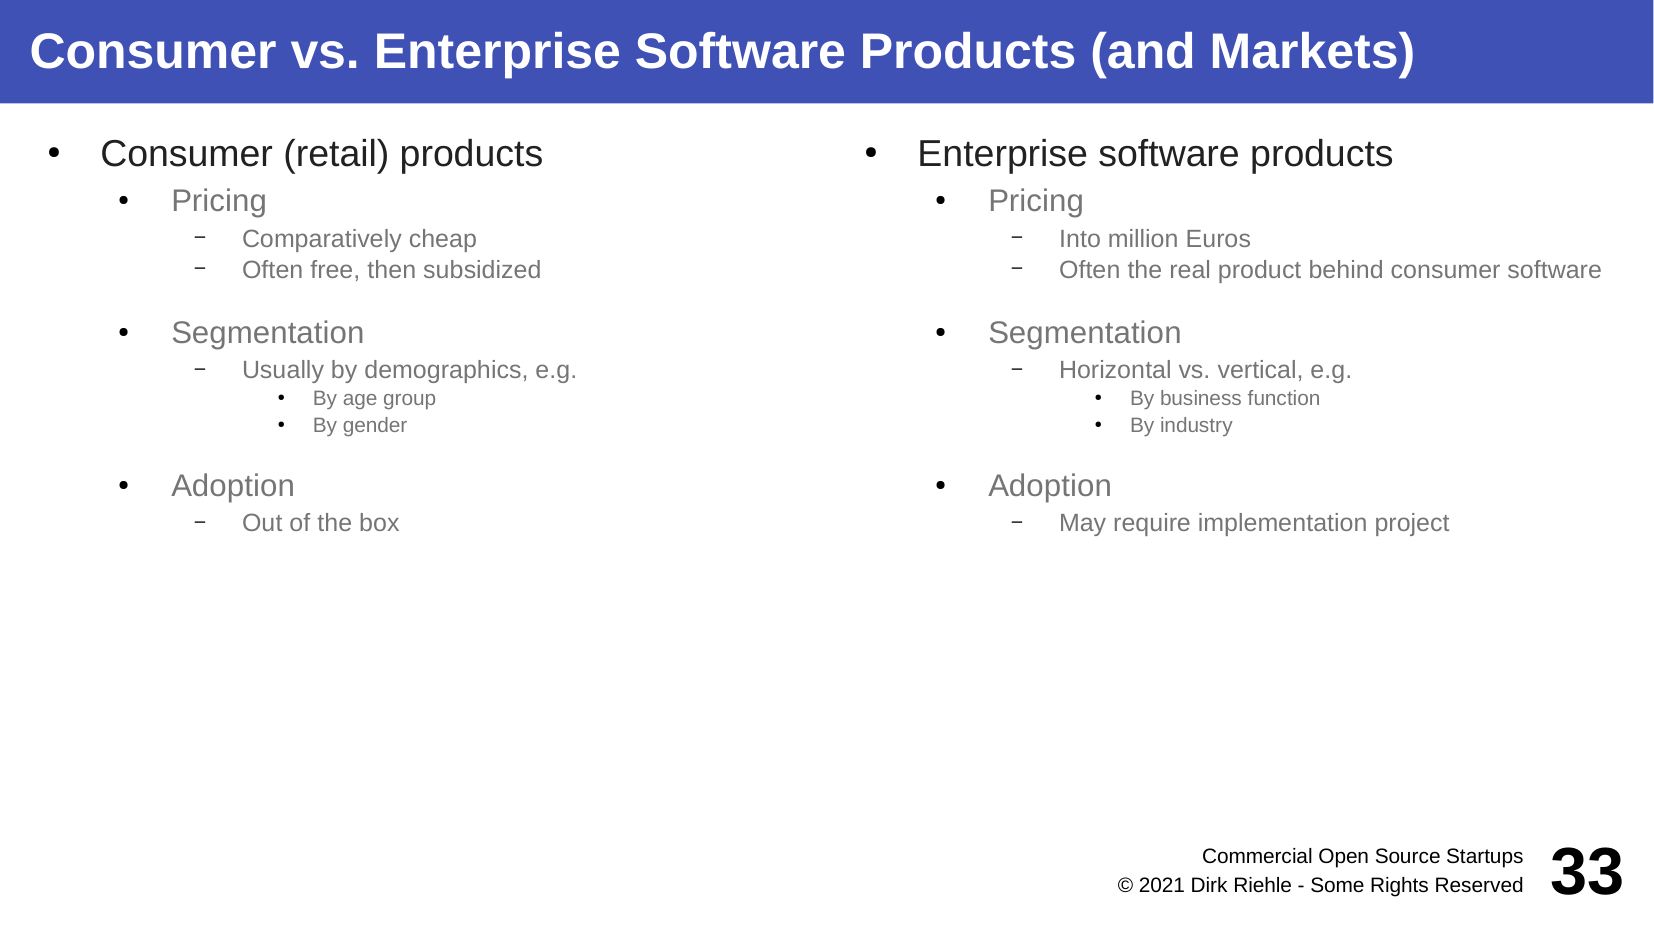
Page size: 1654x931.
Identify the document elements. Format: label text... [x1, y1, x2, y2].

list Consumer (retail) products Pricing Comparatively cheap Often free, then subsidized Segmentation Usually by demographics, e.g. By age group By gender Adoption Out of the box [29, 132, 808, 813]
title Consumer vs. Enterprise Software Products (and Markets) [0, 0, 1654, 104]
list Enterprise software products Pricing Into million Euros Often the real product behind consumer software Segmentation Horizontal vs. vertical, e.g. By business function By industry Adoption May require implementation project [846, 132, 1625, 813]
